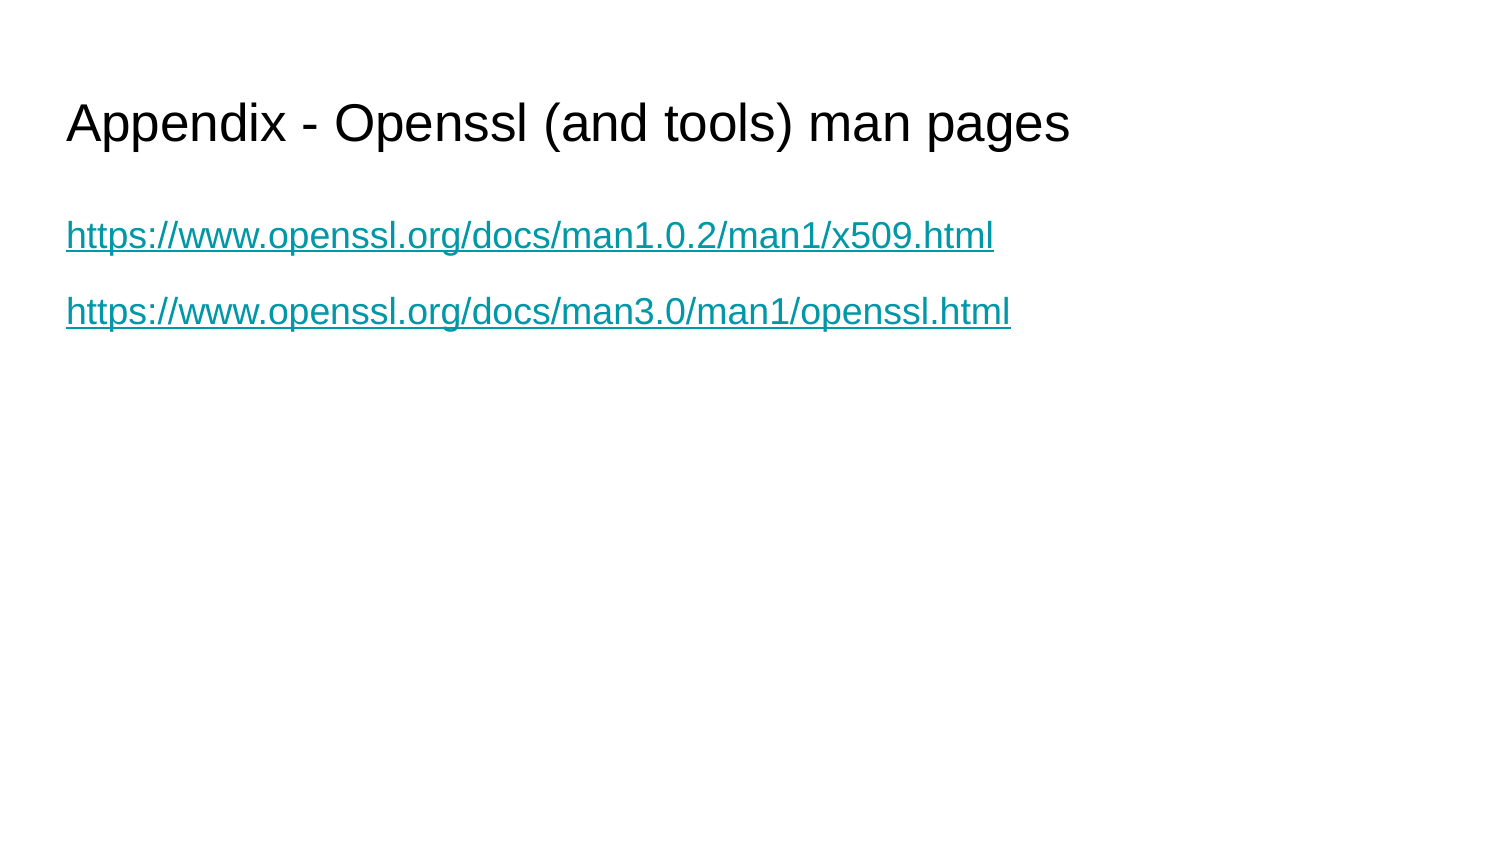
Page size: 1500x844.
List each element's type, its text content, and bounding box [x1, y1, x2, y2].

list https://www.openssl.org/docs/man1.0.2/man1/x509.html https://www.openssl.org/docs/man3.0/man1/openssl.html [51, 189, 1449, 750]
title Appendix - Openssl (and tools) man pages [51, 72, 1449, 167]
